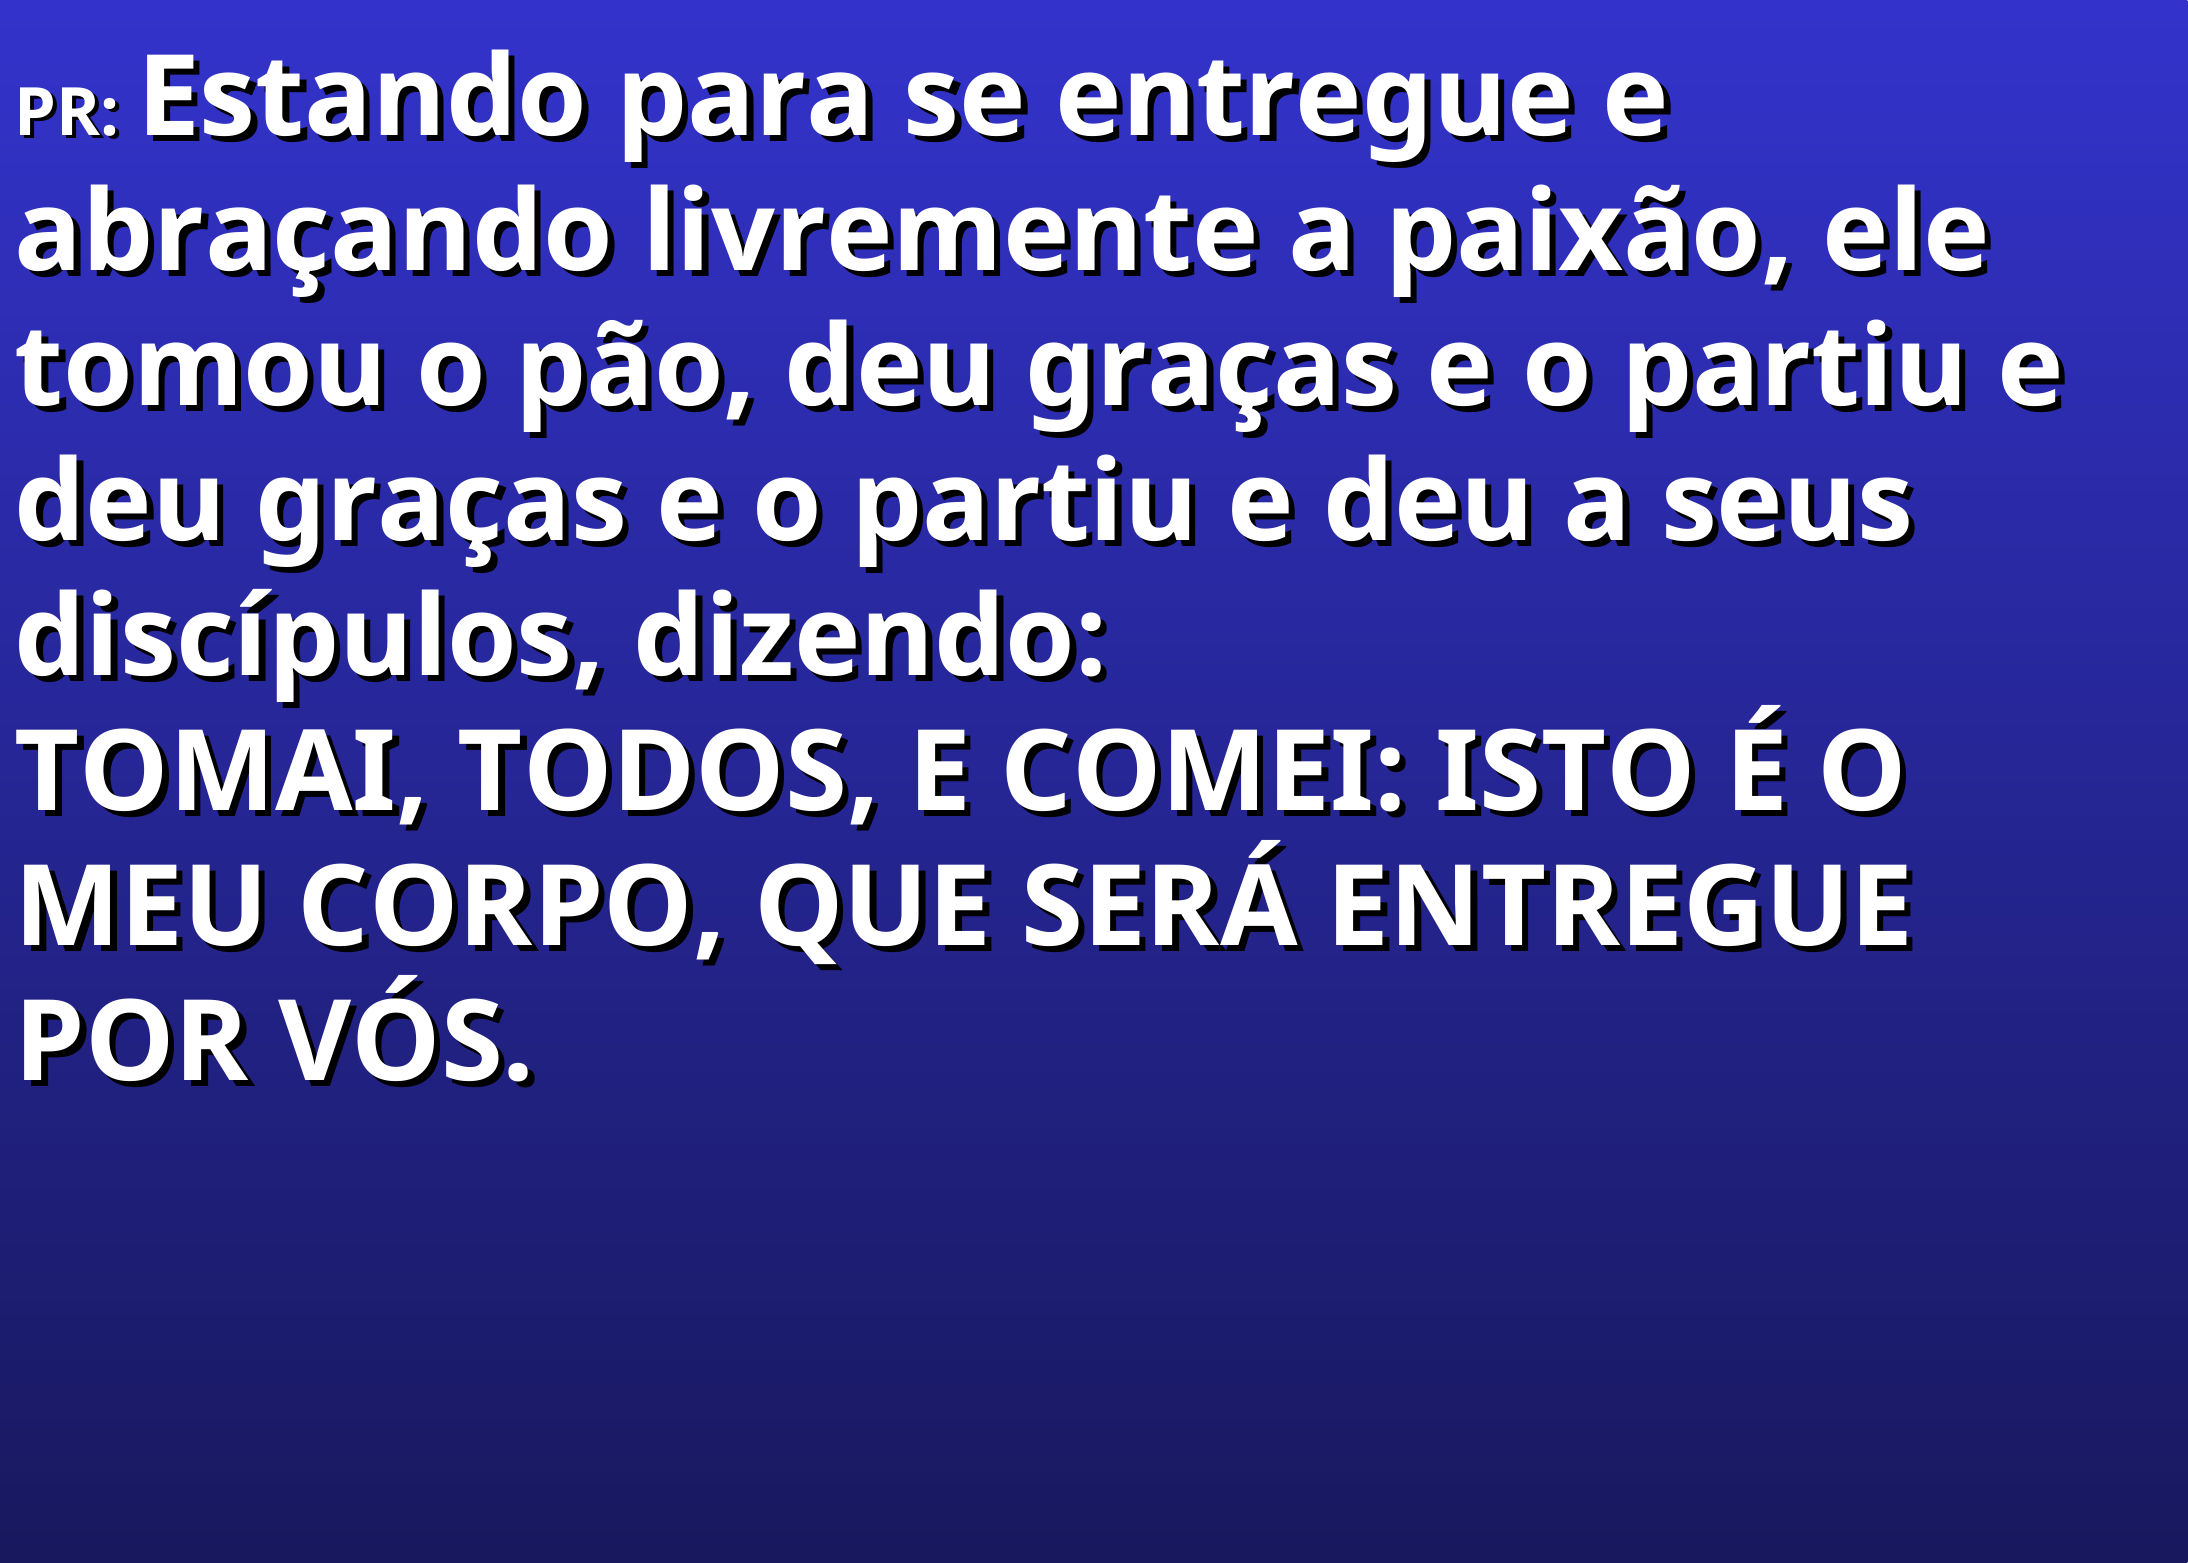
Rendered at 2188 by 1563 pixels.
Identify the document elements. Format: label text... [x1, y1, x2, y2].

text_box PR: Estando para se entregue e abraçando livremente a paixão, ele tomou o pão, deu graças e o partiu e deu graças e o partiu e deu a seus discípulos, dizendo: TOMAI, TODOS, E COMEI: ISTO É O MEU CORPO, QUE SERÁ ENTREGUE POR VÓS. [0, 15, 2188, 1271]
